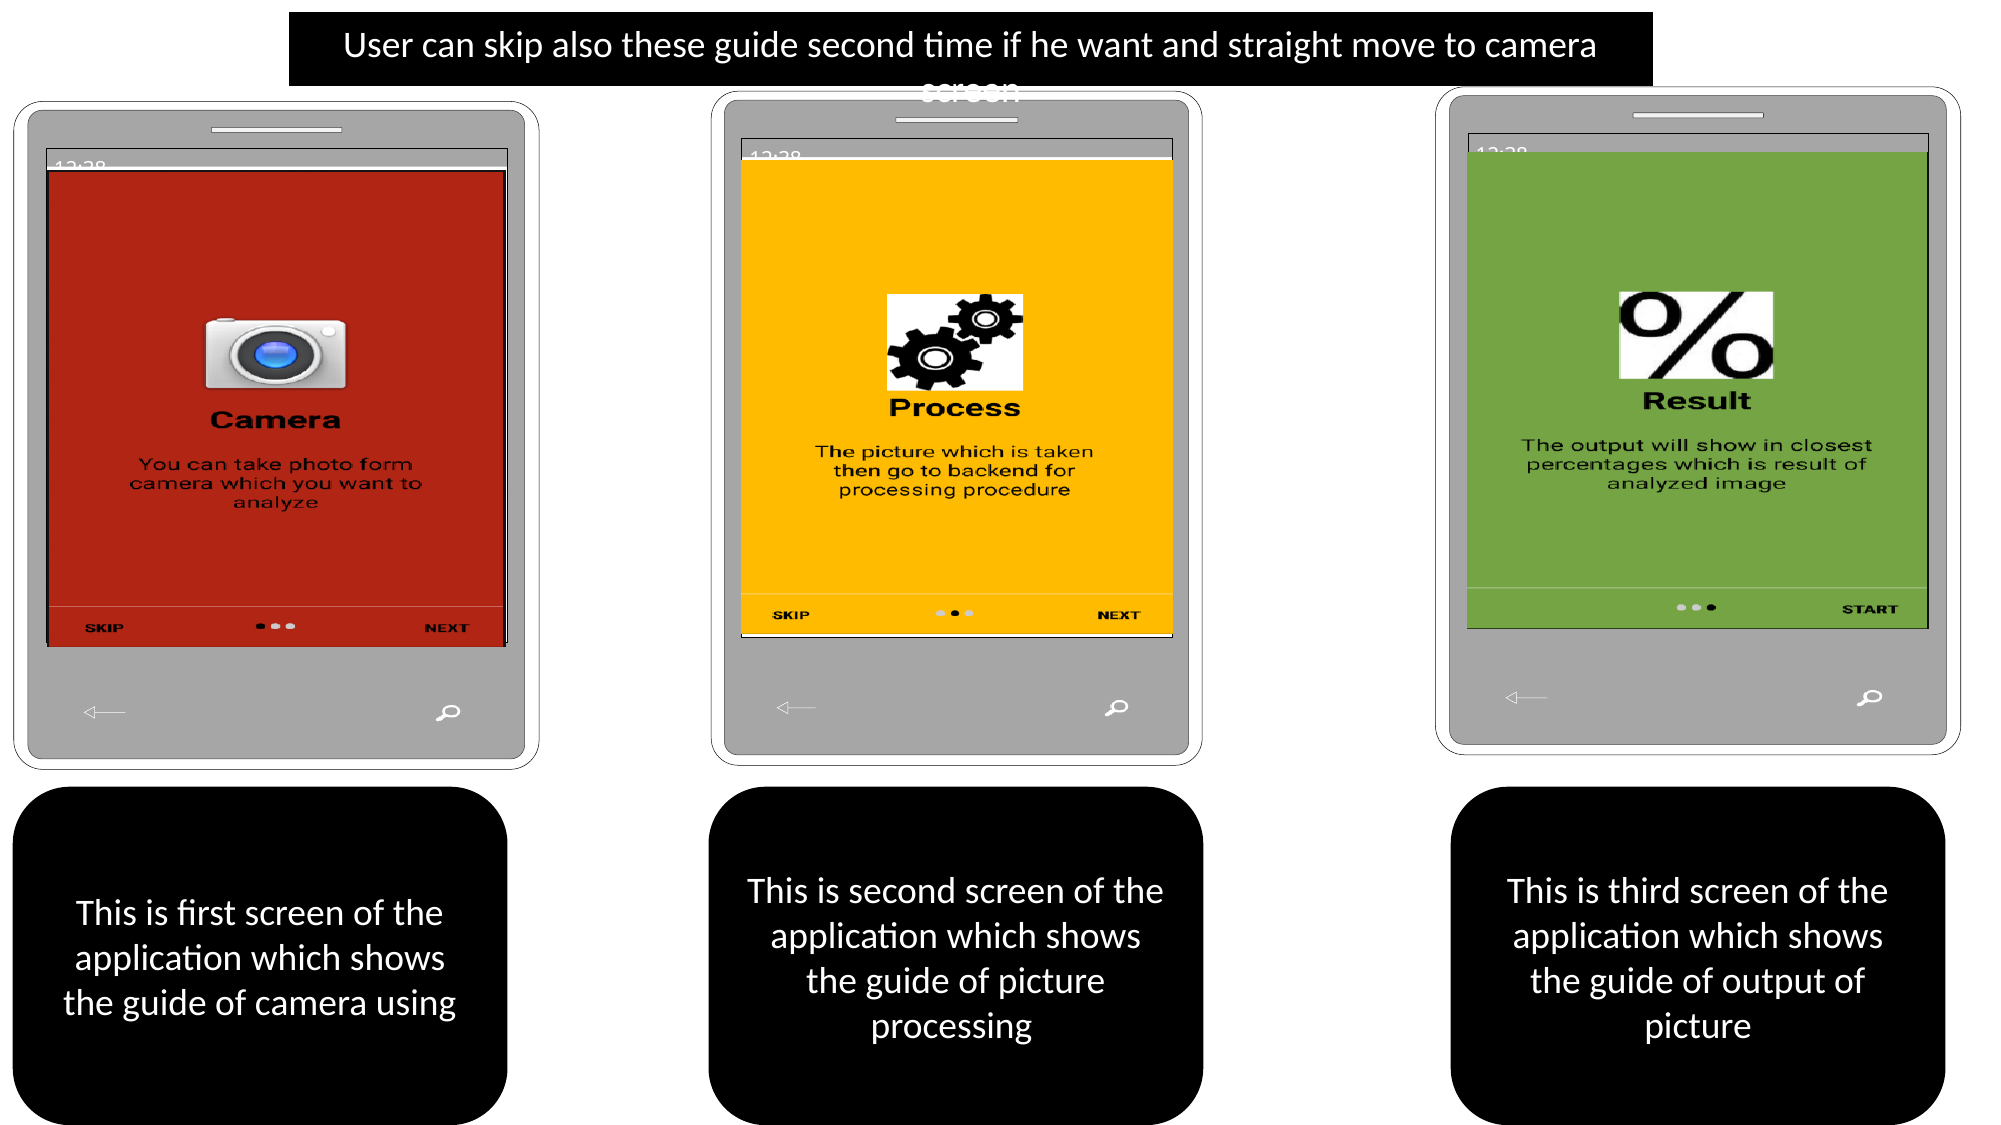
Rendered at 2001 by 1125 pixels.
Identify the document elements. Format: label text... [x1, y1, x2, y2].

picture [1467, 152, 1929, 630]
text_box [13, 101, 540, 770]
picture [1090, 689, 1143, 726]
text_box 12:38 [1468, 134, 1929, 152]
picture [47, 170, 506, 647]
picture [420, 694, 476, 731]
text_box This is second screen of the application which shows the guide of picture processing [709, 787, 1203, 1125]
text_box [711, 91, 1203, 766]
text_box [1435, 86, 1961, 755]
text_box 12:38 [46, 148, 507, 167]
text_box User can skip also these guide second time if he want and straight move to camera screen [290, 13, 1652, 85]
picture [741, 160, 1173, 634]
text_box 12:38 [742, 139, 1172, 157]
text_box This is first screen of the application which shows the guide of camera using [13, 787, 507, 1125]
picture [1841, 680, 1898, 716]
text_box This is third screen of the application which shows the guide of output of picture [1451, 787, 1945, 1125]
